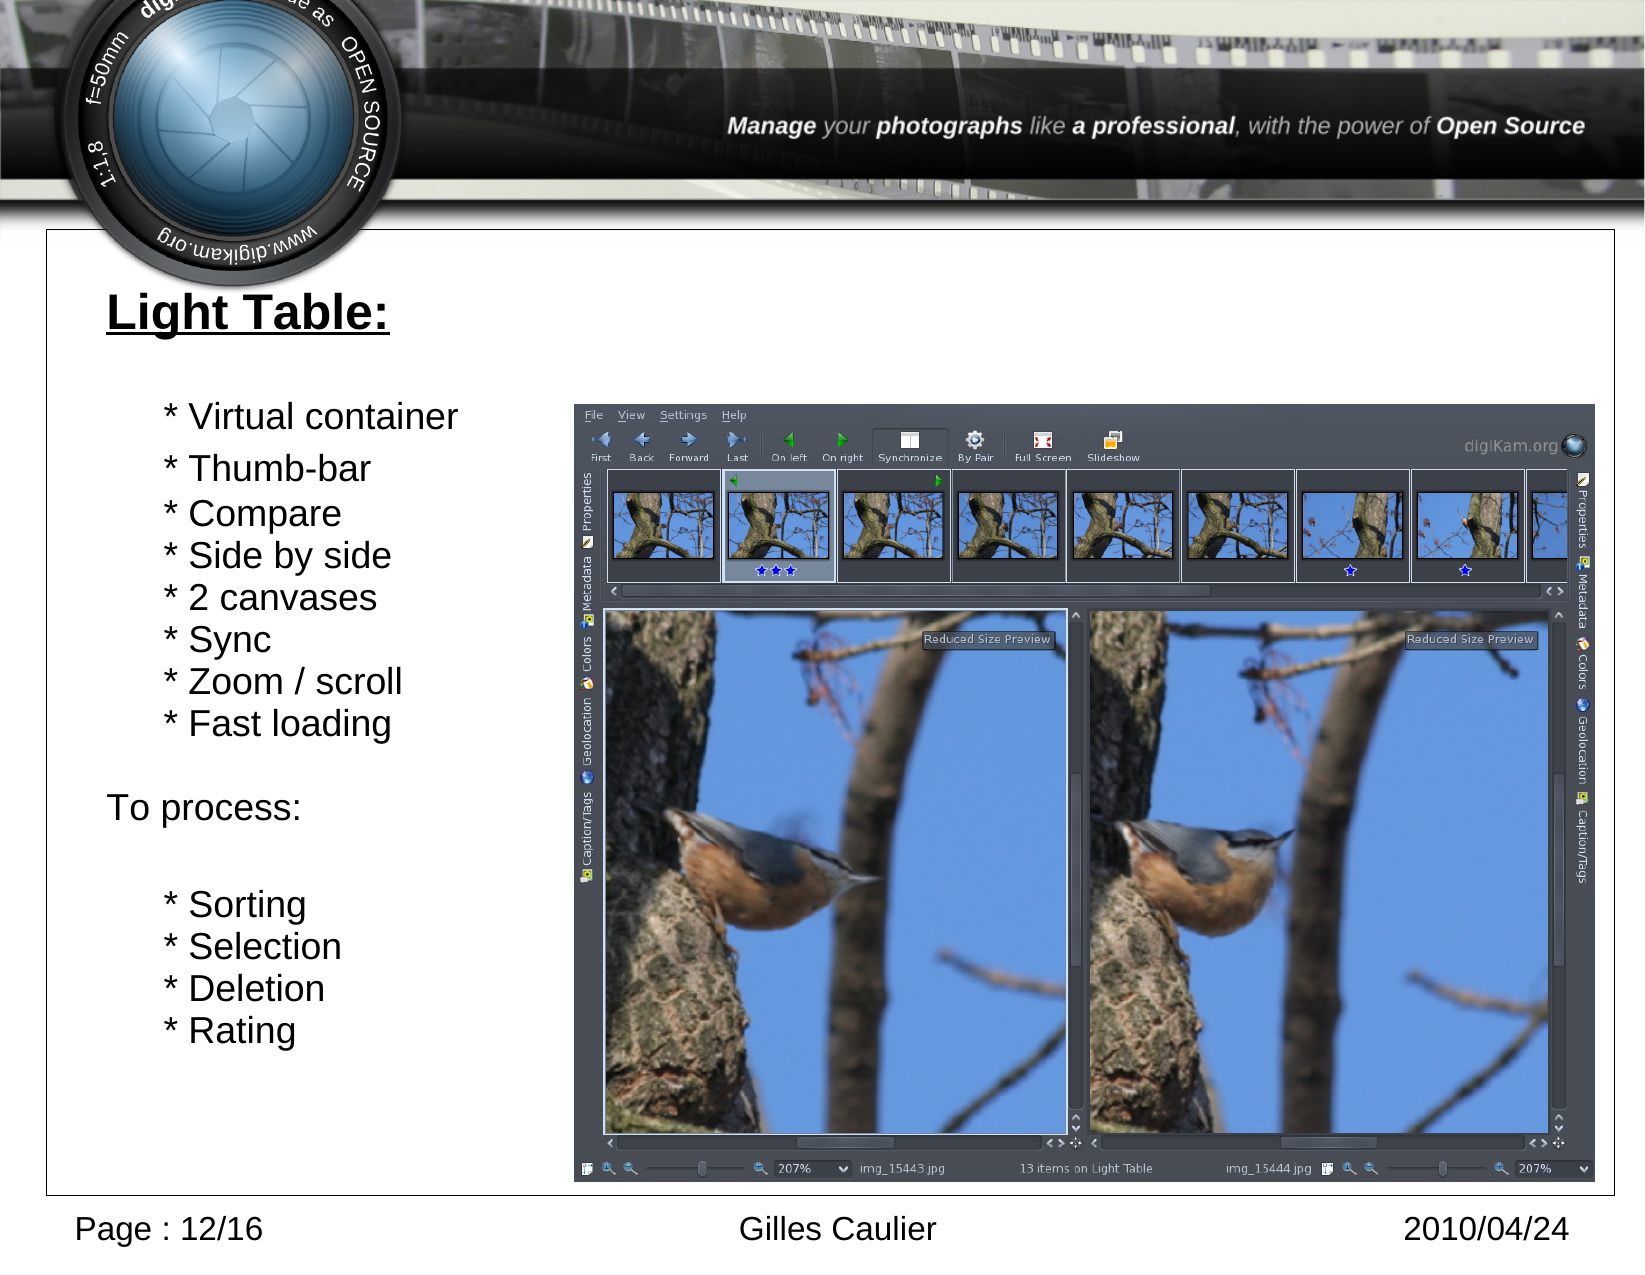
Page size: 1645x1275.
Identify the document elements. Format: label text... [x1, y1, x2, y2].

title Light Table: * Virtual container * Thumb-bar * Compare * Side by side * 2 canvases * Sync * Zoom / scroll * Fast loading To process: * Sorting * Selection * Deletion * Rating [46, 243, 1615, 1196]
picture [574, 404, 1595, 1182]
text_box Page : <numéro>/16 Gilles Caulier 2010/04/24 [21, 1207, 1623, 1251]
picture [0, 0, 1645, 296]
